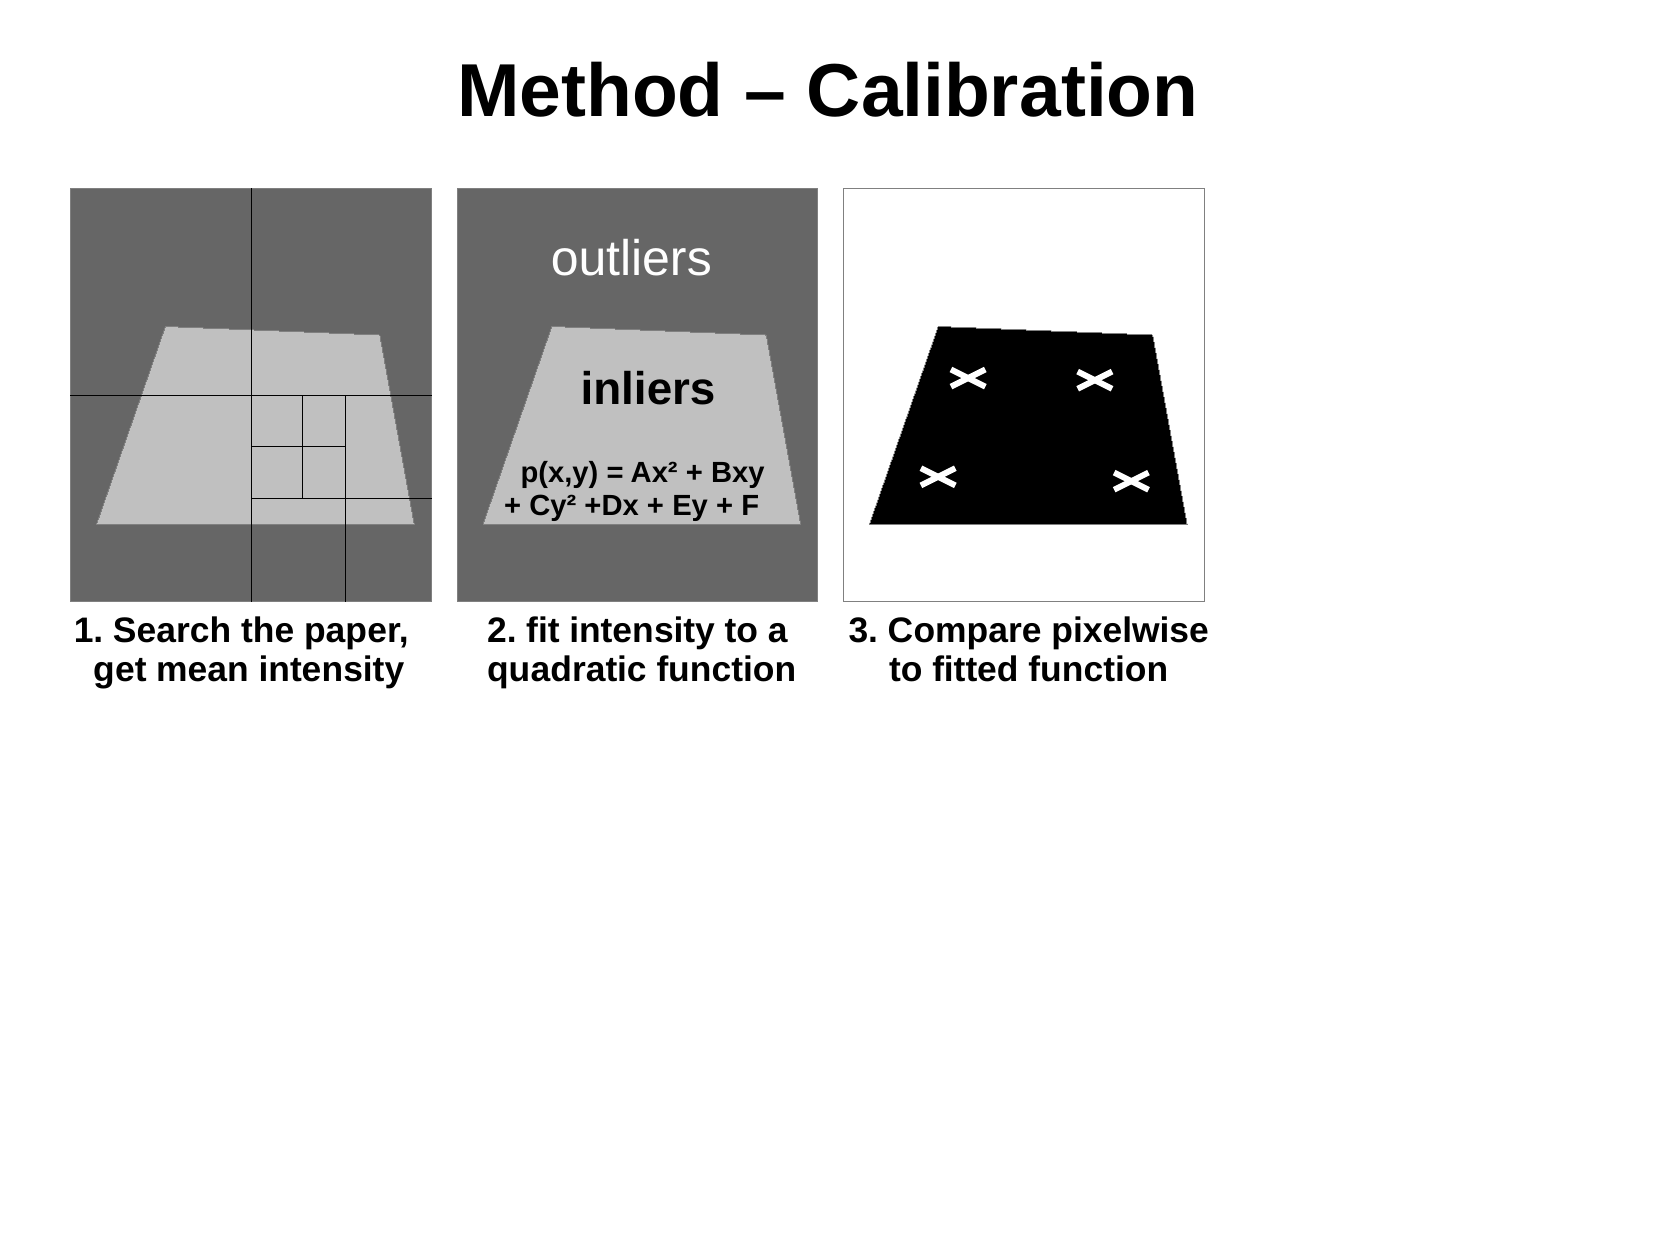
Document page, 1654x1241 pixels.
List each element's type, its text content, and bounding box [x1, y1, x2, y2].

text_box [303, 396, 345, 446]
text_box [252, 447, 302, 498]
text_box [346, 396, 432, 498]
text_box [303, 447, 345, 498]
text_box [457, 188, 818, 602]
text_box [252, 188, 432, 395]
text_box [843, 188, 1205, 602]
text_box [70, 188, 251, 395]
text_box 1. Search the paper, get mean intensity [58, 602, 424, 698]
text_box outliers [536, 222, 727, 294]
text_box [252, 396, 302, 446]
text_box [252, 499, 345, 602]
text_box [346, 499, 432, 602]
text_box [70, 396, 251, 602]
text_box 2. fit intensity to a quadratic function [472, 602, 812, 698]
text_box inliers p(x,y) = Ax² + Bxy + Cy² +Dx + Ey + F [489, 336, 831, 530]
text_box 3. Compare pixelwise to fitted function [833, 602, 1234, 698]
text_box Method – Calibration [442, 41, 1398, 141]
